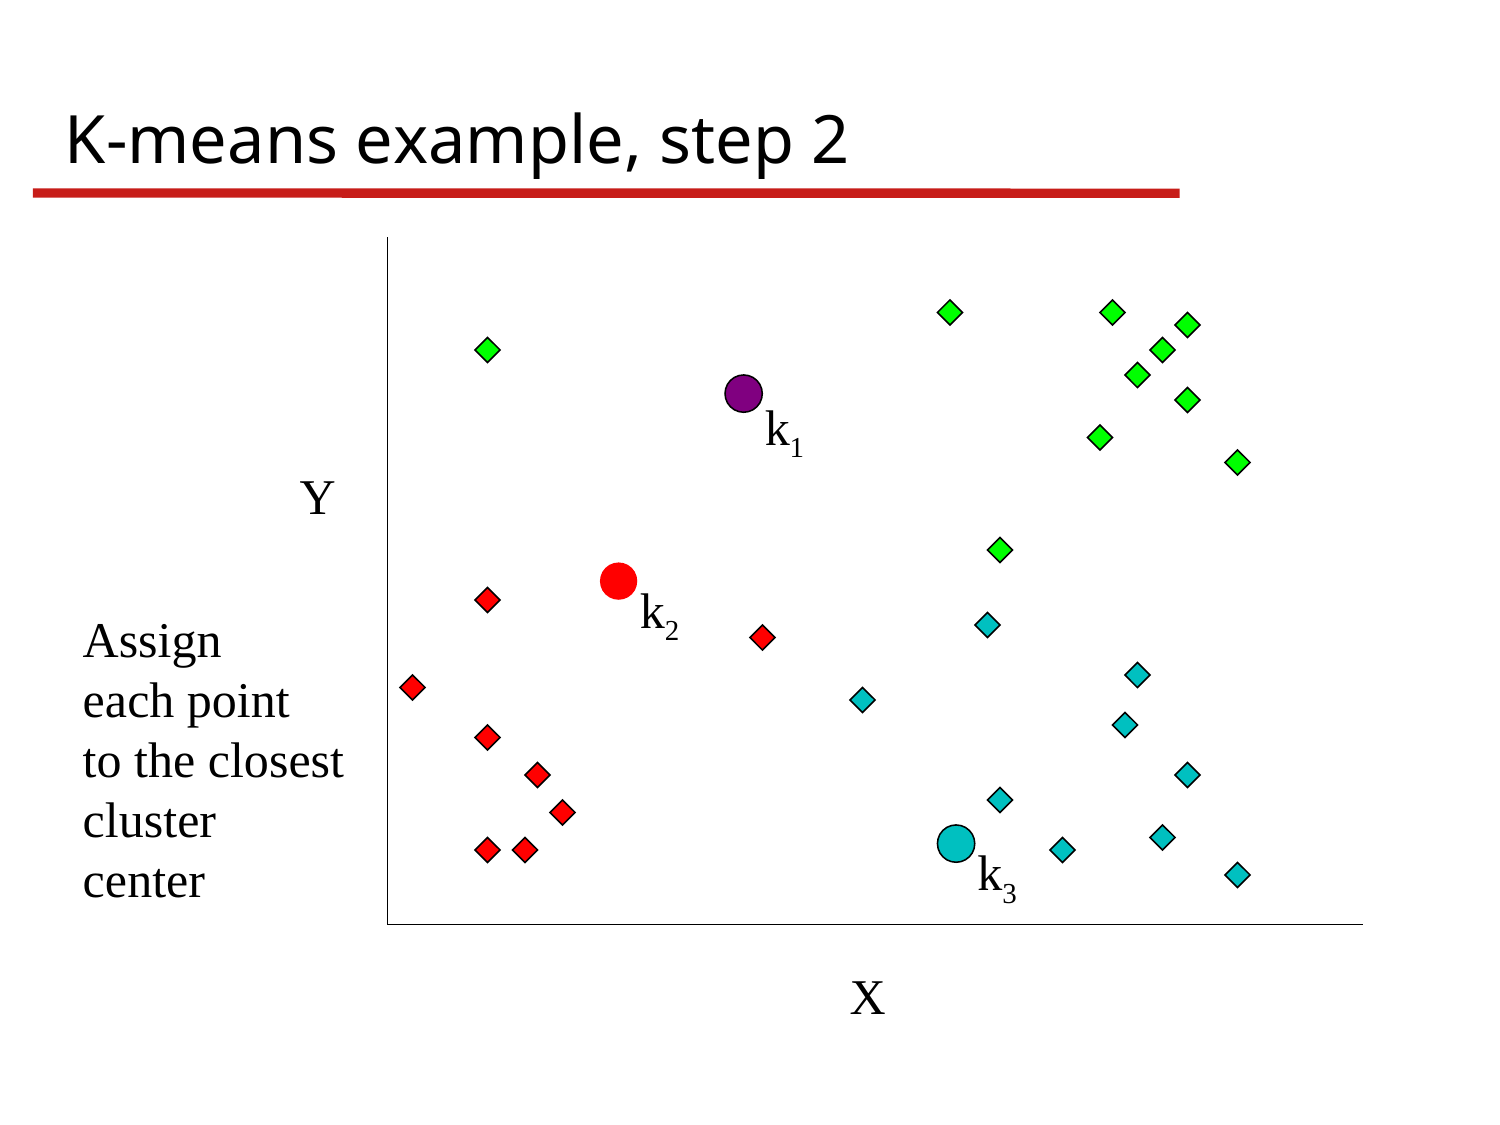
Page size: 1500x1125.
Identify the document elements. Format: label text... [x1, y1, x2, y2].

text_box [937, 299, 963, 325]
text_box Assign each point to the closest cluster center [67, 599, 360, 976]
text_box [474, 587, 501, 613]
text_box [1149, 824, 1176, 850]
text_box [1224, 862, 1251, 888]
text_box k2 [624, 574, 713, 650]
text_box [524, 762, 550, 788]
text_box [1087, 424, 1113, 451]
text_box [549, 799, 576, 826]
text_box [1124, 362, 1150, 388]
text_box [1174, 762, 1201, 788]
text_box [987, 537, 1013, 563]
text_box [1124, 662, 1150, 688]
text_box Y [284, 456, 351, 533]
text_box [987, 787, 1013, 813]
text_box k3 [962, 837, 1050, 913]
text_box [725, 374, 761, 413]
text_box [512, 837, 538, 863]
text_box [474, 337, 501, 363]
text_box [974, 612, 1000, 638]
text_box [399, 674, 426, 700]
text_box K-means example, step 2 [49, 75, 1314, 185]
text_box [849, 687, 876, 713]
text_box k1 [749, 387, 838, 472]
text_box [1049, 837, 1075, 863]
text_box [1099, 299, 1126, 325]
text_box [749, 624, 775, 651]
text_box [1112, 712, 1138, 738]
text_box [1149, 337, 1176, 363]
text_box [599, 562, 636, 600]
text_box [1174, 387, 1201, 413]
text_box [937, 824, 974, 863]
text_box X [834, 956, 901, 1032]
text_box [474, 724, 501, 751]
text_box [1174, 312, 1201, 338]
text_box [1224, 449, 1251, 475]
text_box [474, 837, 501, 863]
